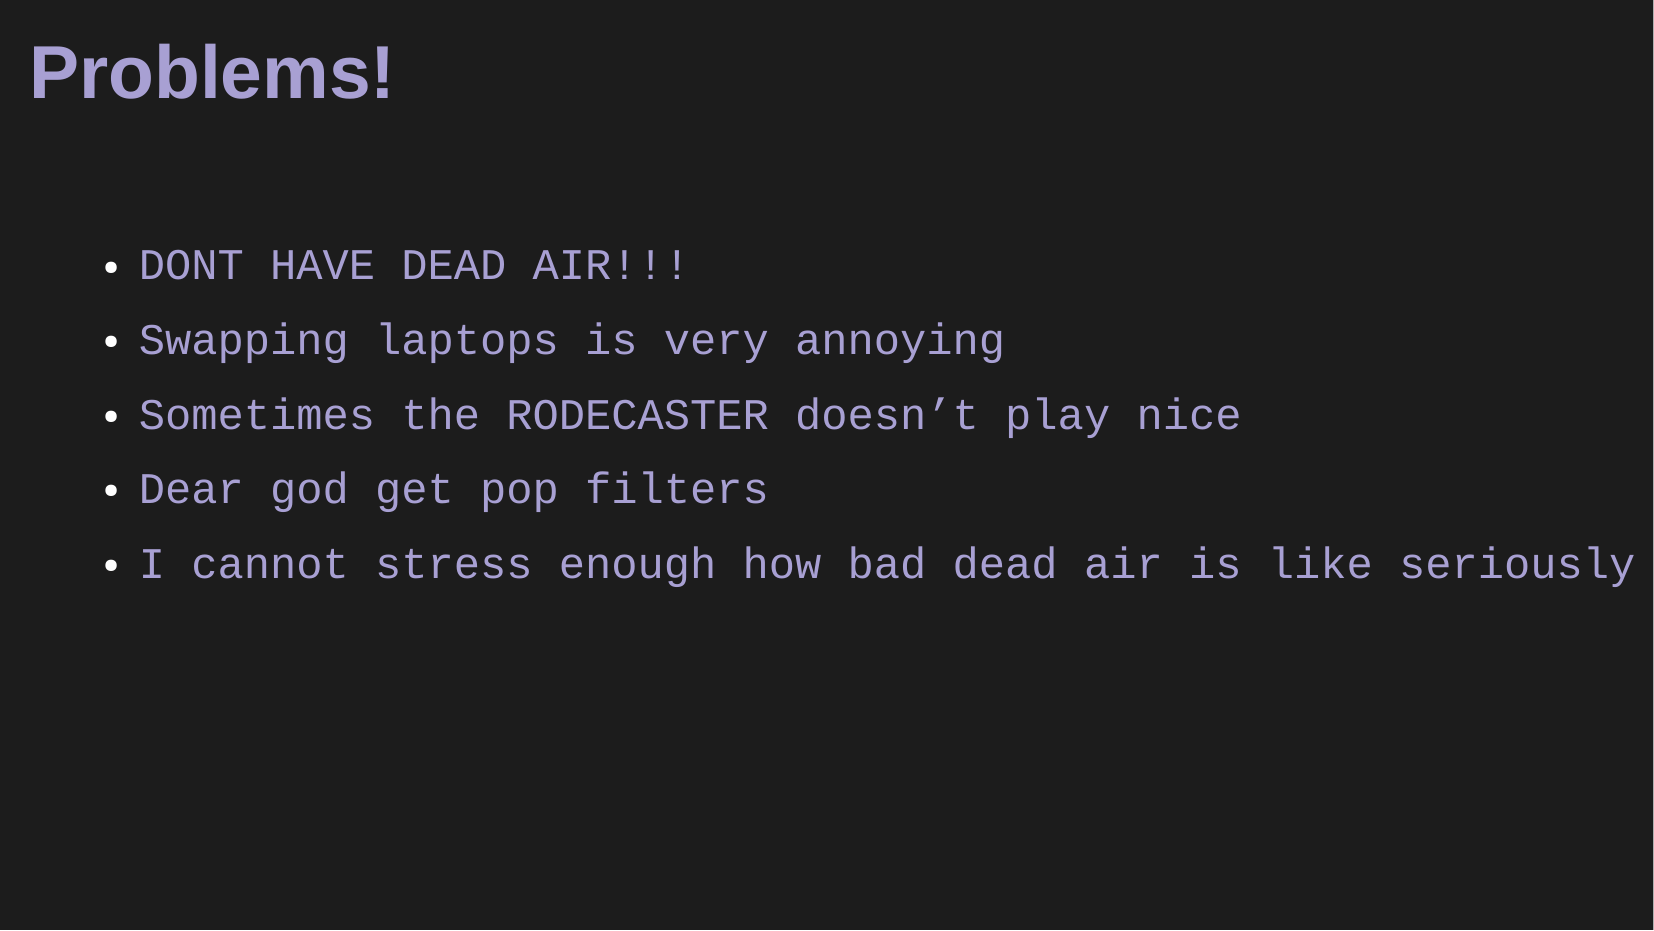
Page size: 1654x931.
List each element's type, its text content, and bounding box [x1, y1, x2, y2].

title Problems! [29, 11, 1536, 133]
text_box DONT HAVE DEAD AIR!!! Swapping laptops is very annoying Sometimes the RODECASTER doesn’t play nice Dear god get pop filters I cannot stress enough how bad dead air is like seriously [88, 236, 1654, 857]
